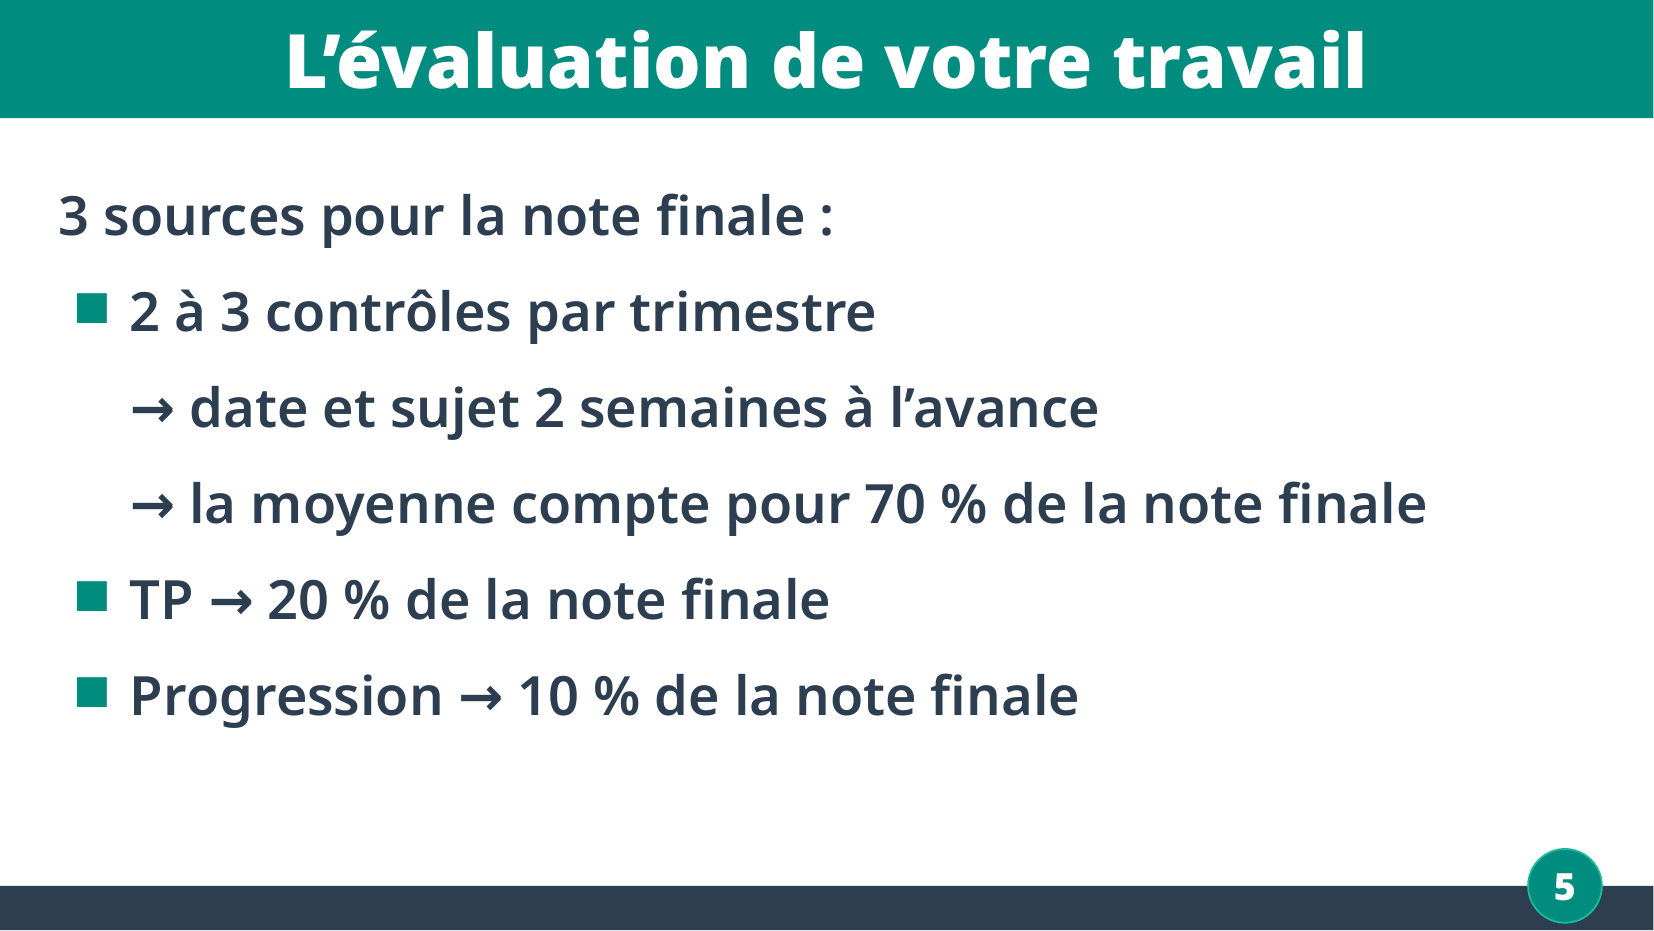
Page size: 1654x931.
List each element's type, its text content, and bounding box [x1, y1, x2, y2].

title L’évaluation de votre travail [59, 0, 1595, 118]
list 3 sources pour la note finale : 2 à 3 contrôles par trimestre → date et sujet 2 semaines à l’avance → la moyenne compte pour 70 % de la note finale TP → 20 % de la note finale Progression → 10 % de la note finale [59, 177, 1595, 864]
